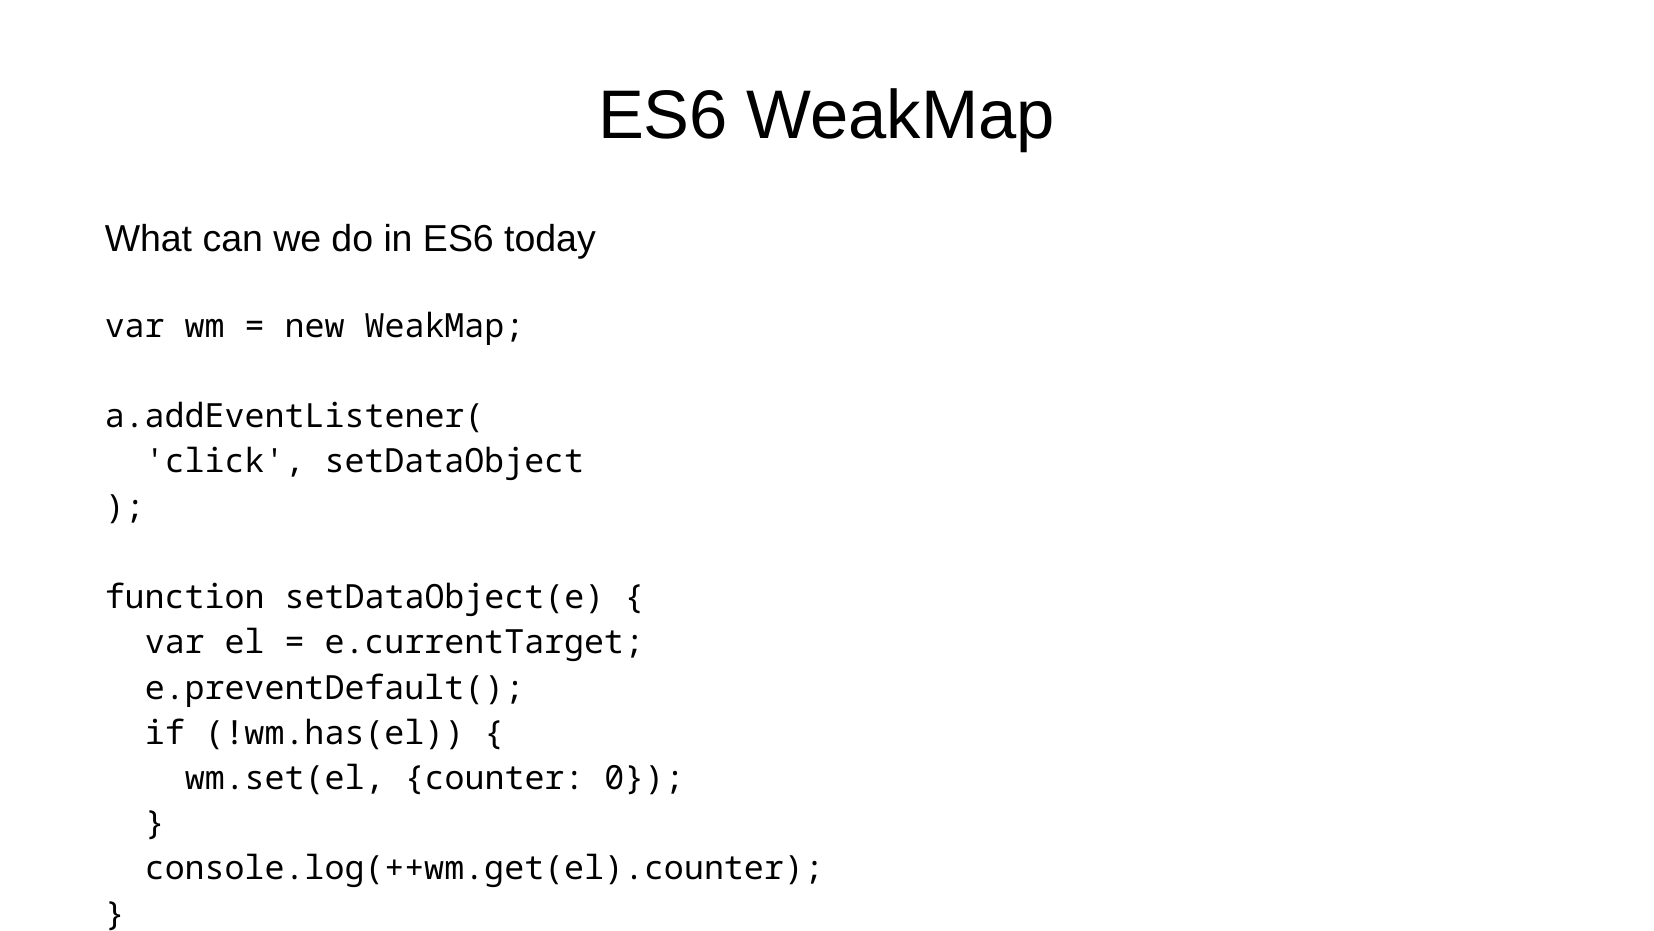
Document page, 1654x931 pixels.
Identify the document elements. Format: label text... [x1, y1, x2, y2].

text_box What can we do in ES6 today [90, 210, 611, 267]
title ES6 WeakMap [82, 37, 1571, 193]
text_box var wm = new WeakMap; a.addEventListener( 'click', setDataObject ); function setDataObject(e) { var el = e.currentTarget; e.preventDefault(); if (!wm.has(el)) { wm.set(el, {counter: 0}); } console.log(++wm.get(el).counter); } [90, 294, 840, 870]
